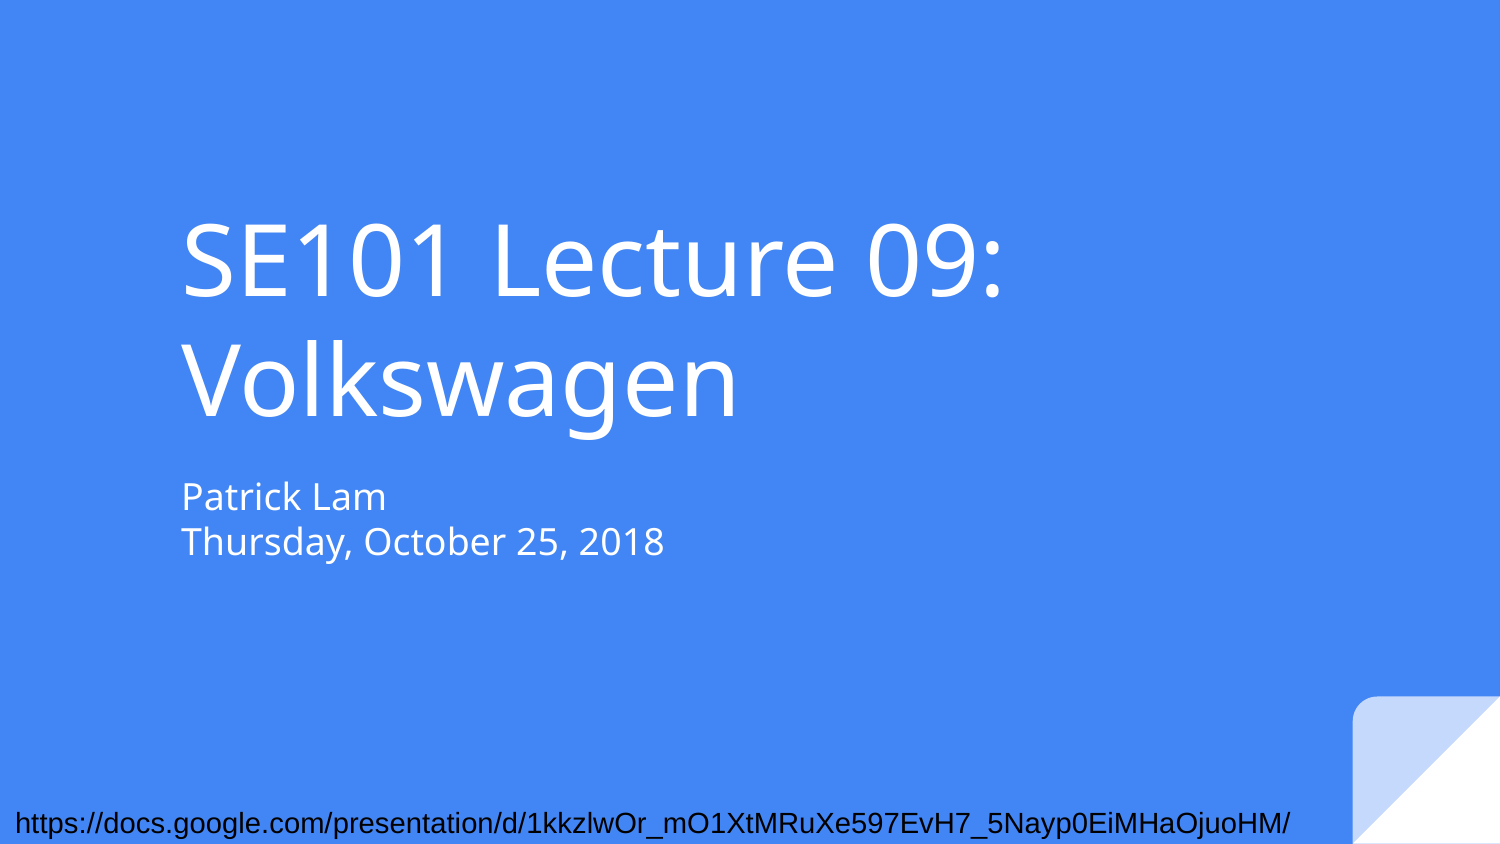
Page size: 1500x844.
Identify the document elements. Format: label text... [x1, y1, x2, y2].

text_box https://docs.google.com/presentation/d/1kkzlwOr_mO1XtMRuXe597EvH7_5Nayp0EiMHaOjuoHM/ [0, 789, 1500, 837]
subtitle Patrick Lam Thursday, October 25, 2018 [166, 457, 1413, 529]
title SE101 Lecture 09: Volkswagen [166, 180, 1413, 452]
